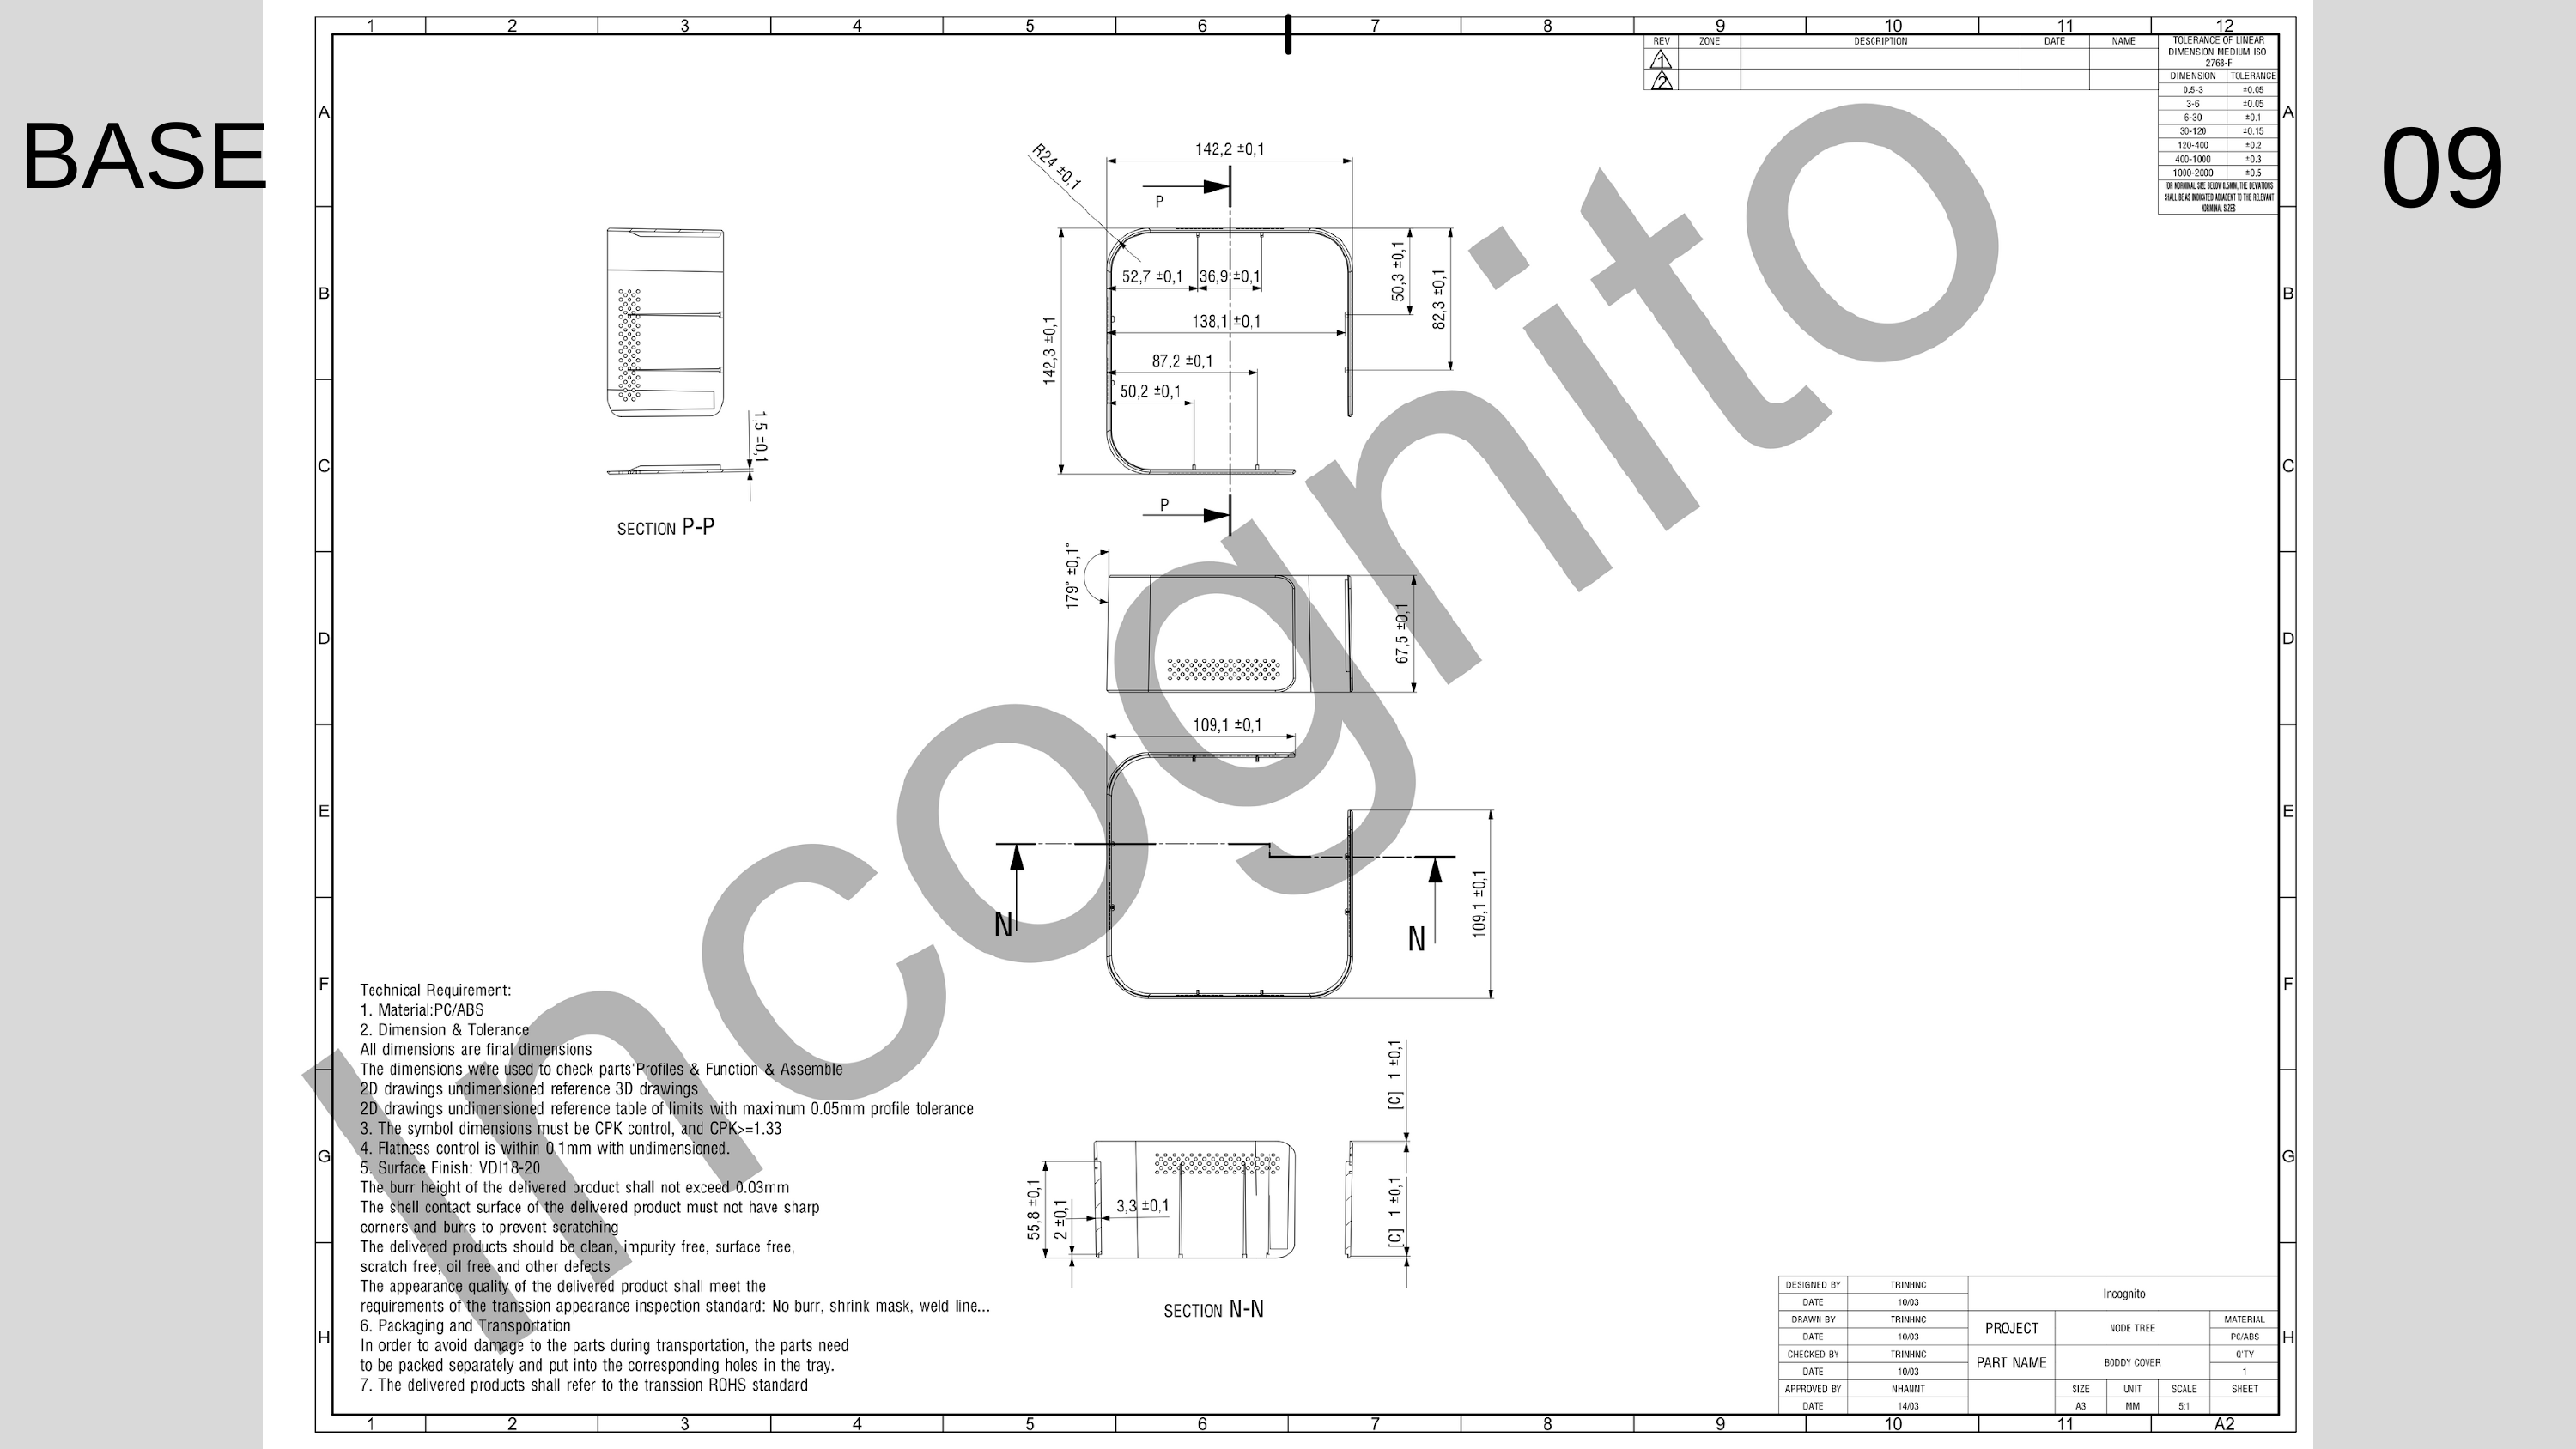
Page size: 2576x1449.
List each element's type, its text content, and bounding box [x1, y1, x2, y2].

text_box 09 [2354, 93, 2507, 231]
picture [263, 0, 2313, 1449]
text_box BASE [0, 89, 343, 203]
